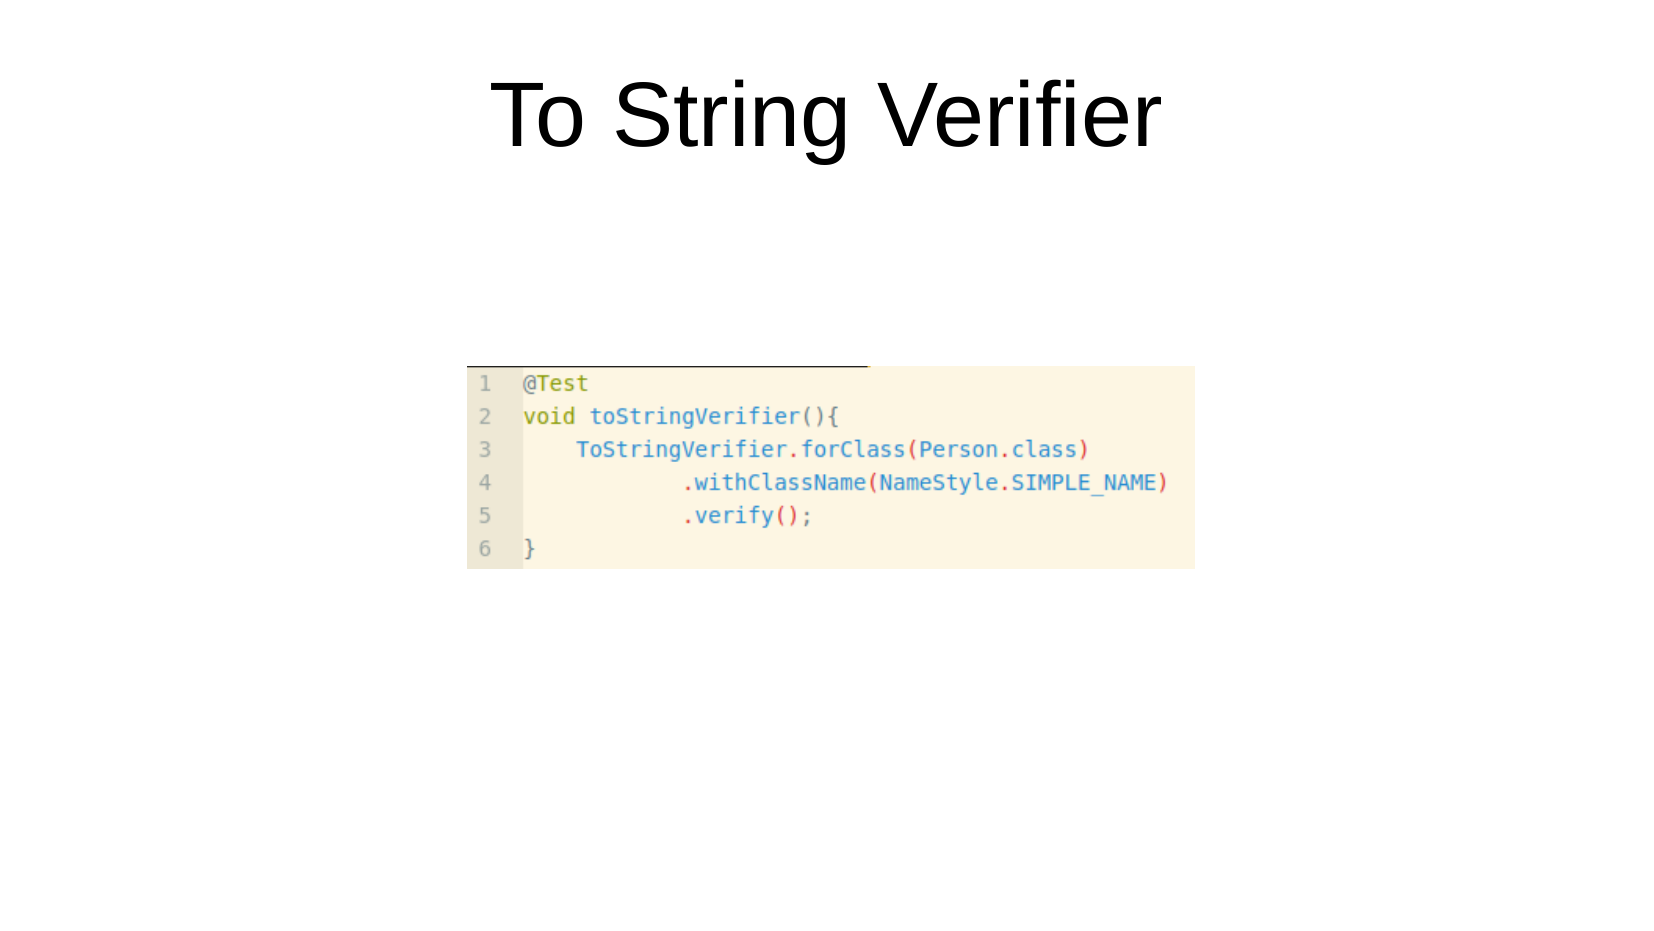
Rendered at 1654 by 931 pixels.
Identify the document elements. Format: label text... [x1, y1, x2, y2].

picture [467, 366, 1195, 569]
title To String Verifier [82, 37, 1571, 193]
